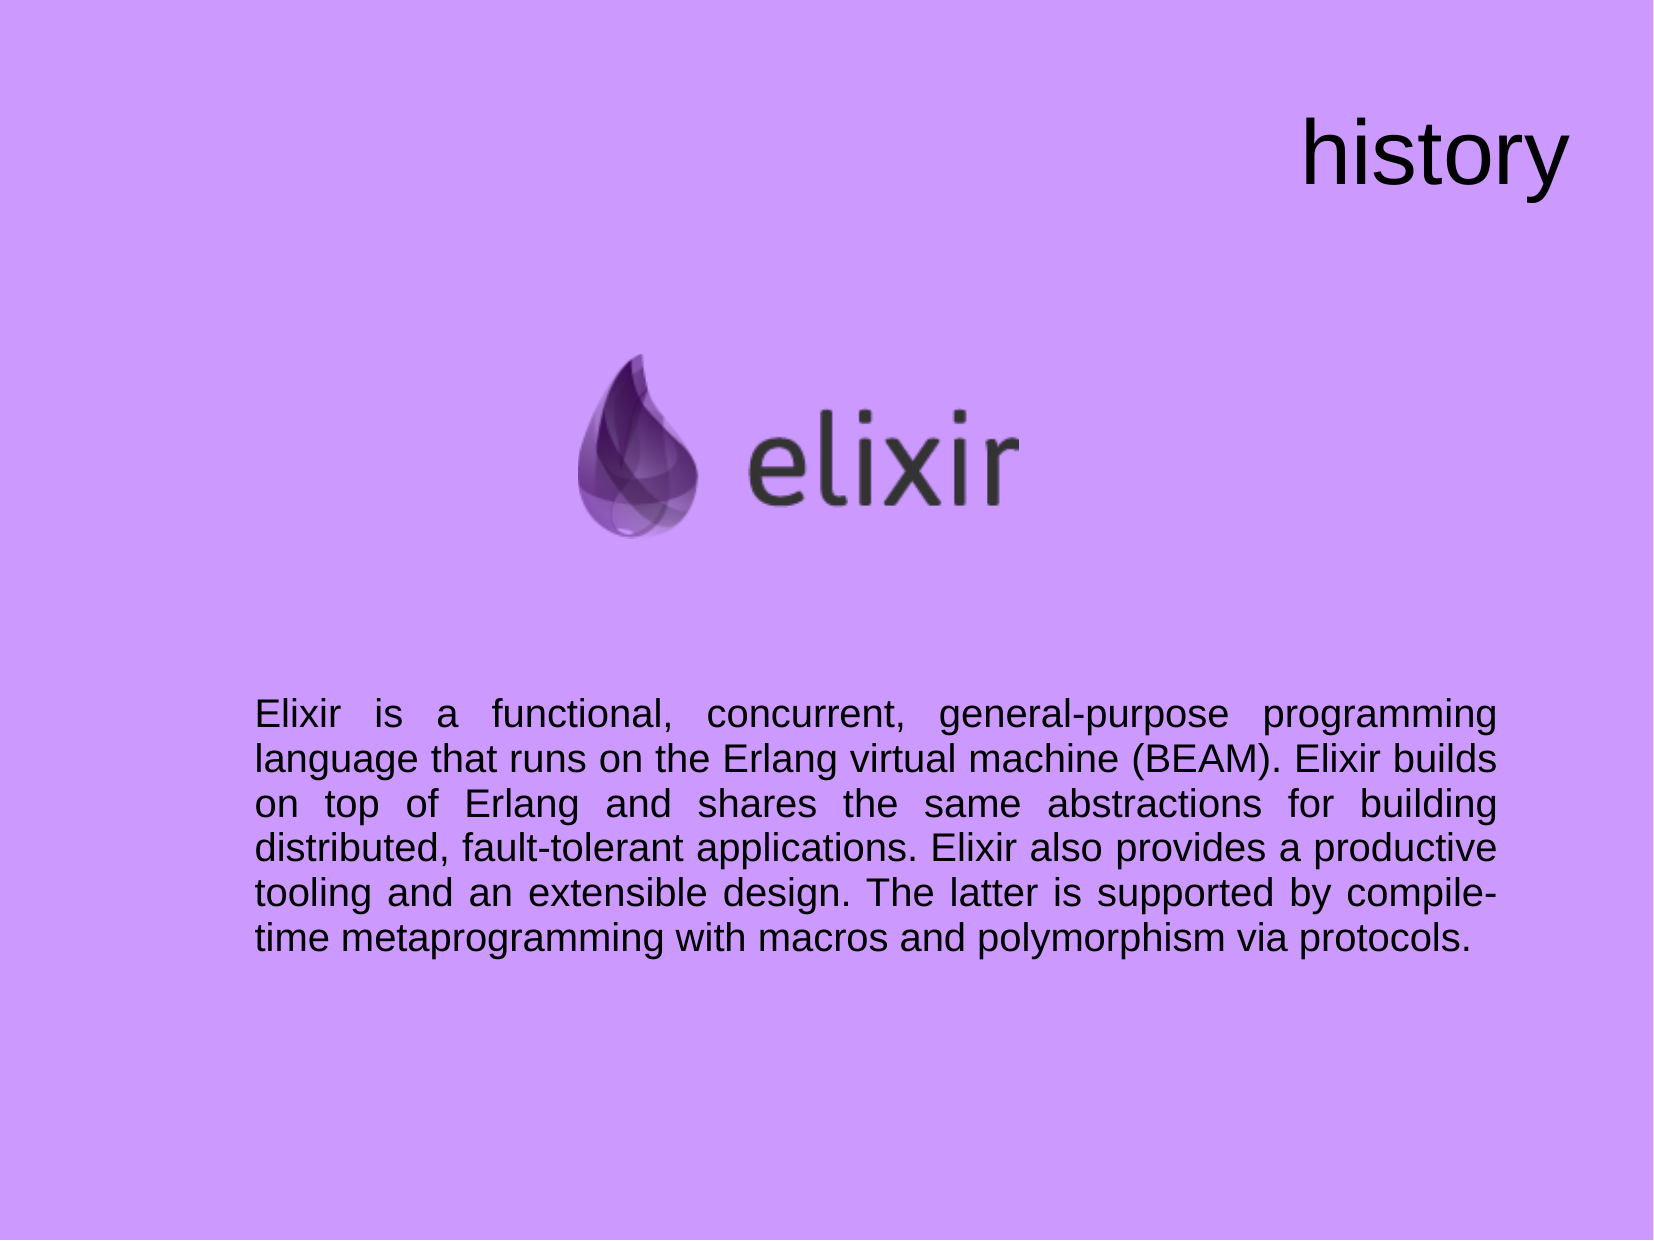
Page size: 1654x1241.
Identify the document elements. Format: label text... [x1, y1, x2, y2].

list Elixir is a functional, concurrent, general-purpose programming language that runs on the Erlang virtual machine (BEAM). Elixir builds on top of Erlang and shares the same abstractions for building distributed, fault-tolerant applications. Elixir also provides a productive tooling and an extensible design. The latter is supported by compile-time metaprogramming with macros and polymorphism via protocols. [212, 691, 1501, 1004]
title history [82, 49, 1571, 257]
picture [578, 354, 1019, 539]
